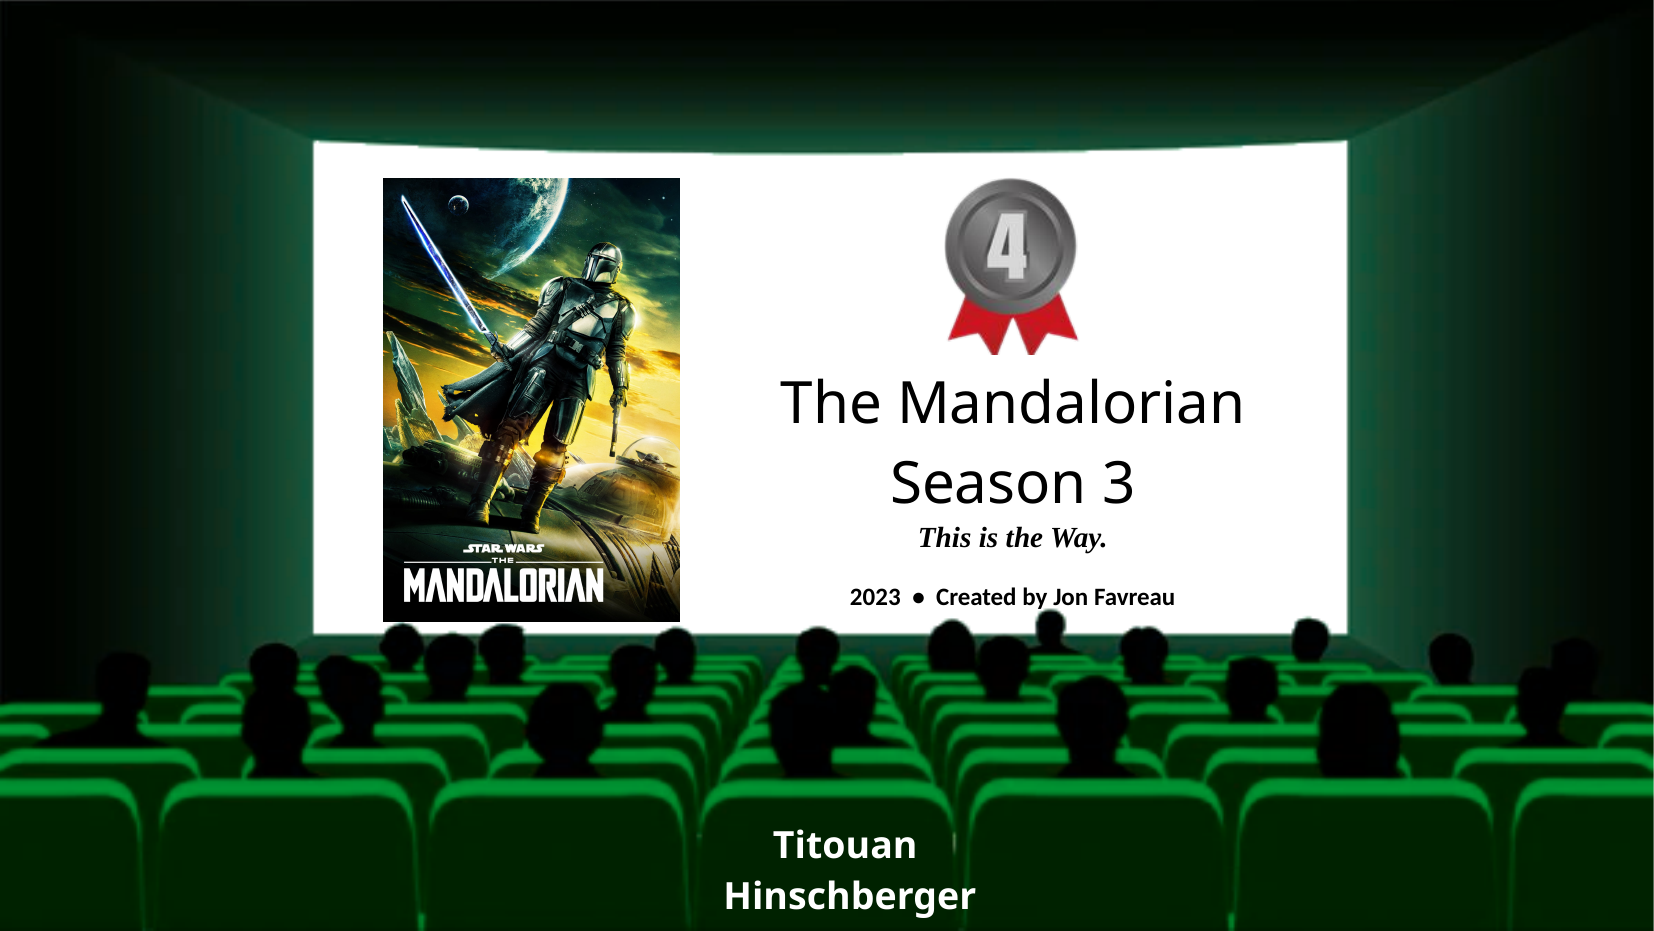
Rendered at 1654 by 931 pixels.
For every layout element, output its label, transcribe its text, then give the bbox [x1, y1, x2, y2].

text_box 2023 • Created by Jon Favreau [679, 579, 1347, 619]
picture [0, 0, 1654, 931]
text_box The Mandalorian Season 3 [685, 354, 1341, 512]
text_box This is the Way. [685, 513, 1341, 561]
